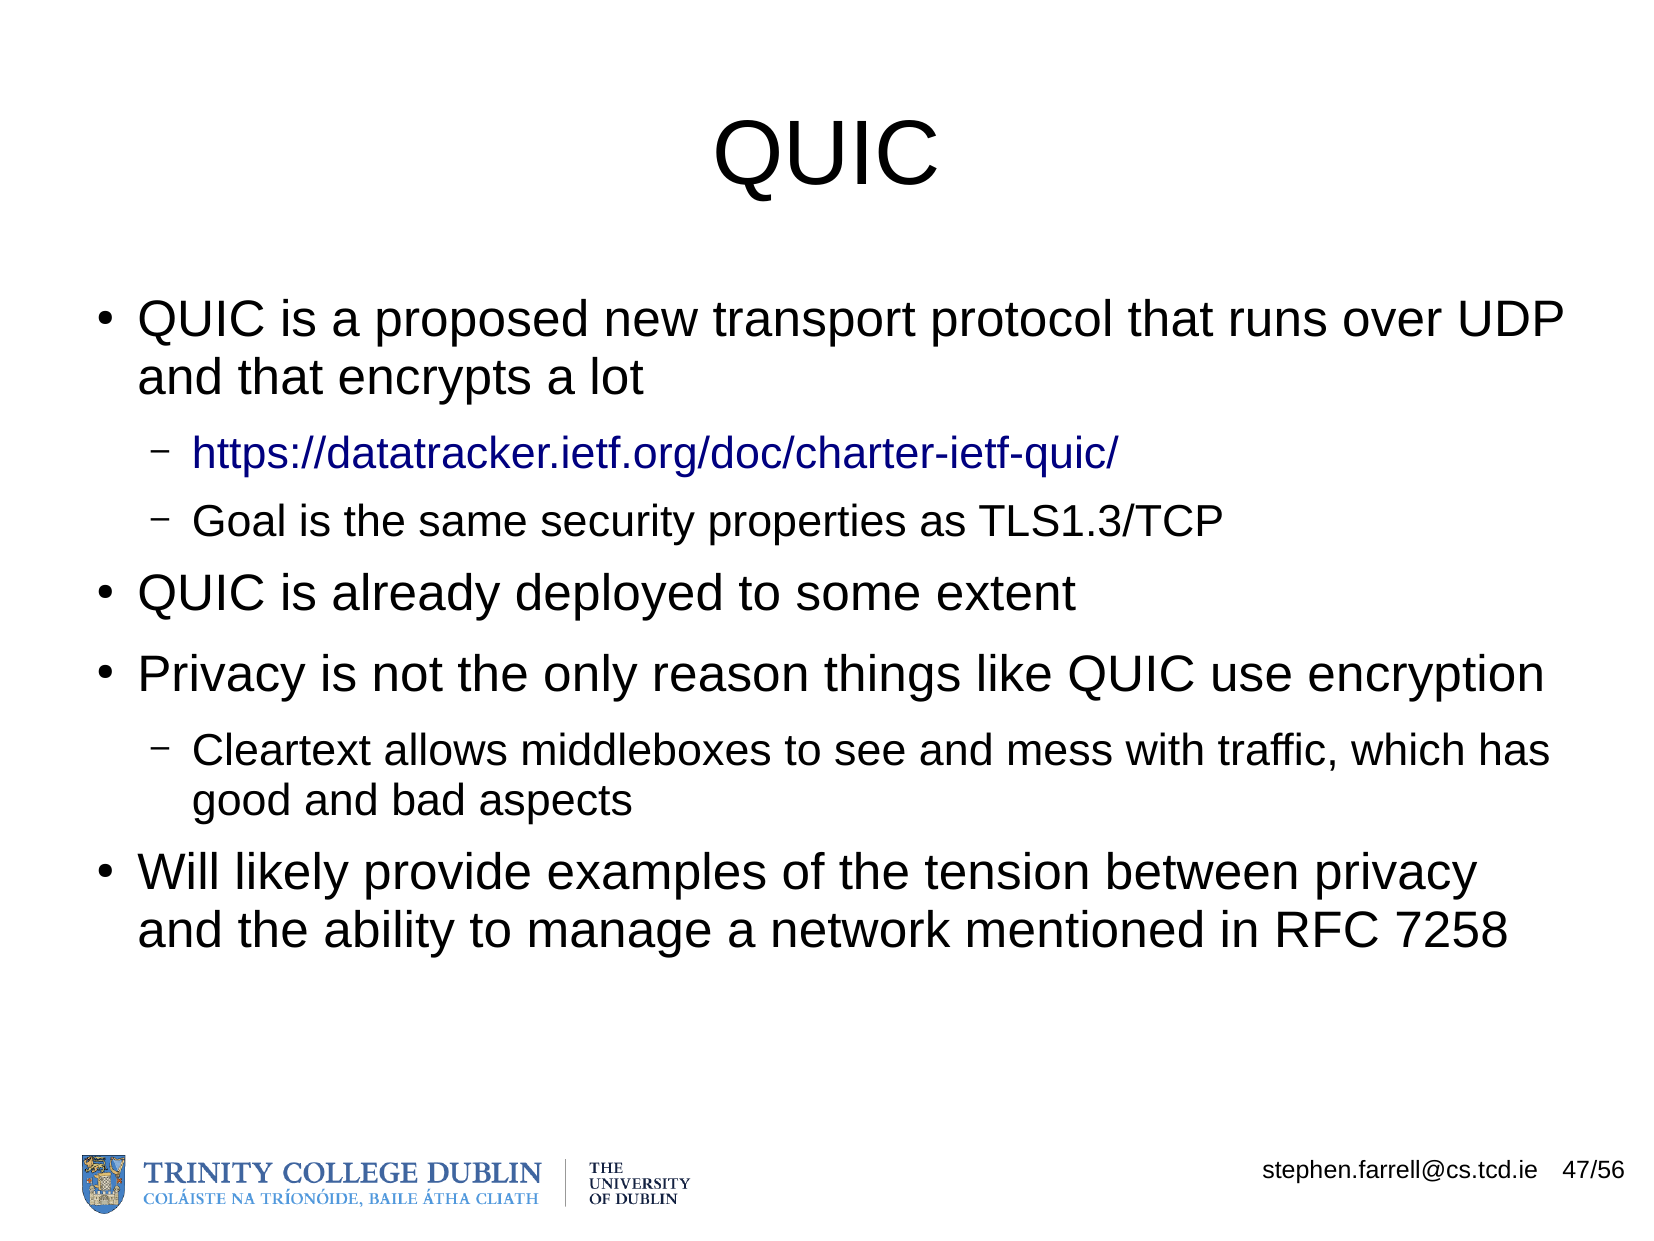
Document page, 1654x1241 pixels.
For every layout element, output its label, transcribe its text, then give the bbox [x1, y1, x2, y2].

list QUIC is a proposed new transport protocol that runs over UDP and that encrypts a lot https://datatracker.ietf.org/doc/charter-ietf-quic/ Goal is the same security properties as TLS1.3/TCP QUIC is already deployed to some extent Privacy is not the only reason things like QUIC use encryption Cleartext allows middleboxes to see and mess with traffic, which has good and bad aspects Will likely provide examples of the tension between privacy and the ability to manage a network mentioned in RFC 7258 [82, 290, 1571, 1010]
title QUIC [82, 49, 1571, 257]
picture [82, 1155, 694, 1214]
